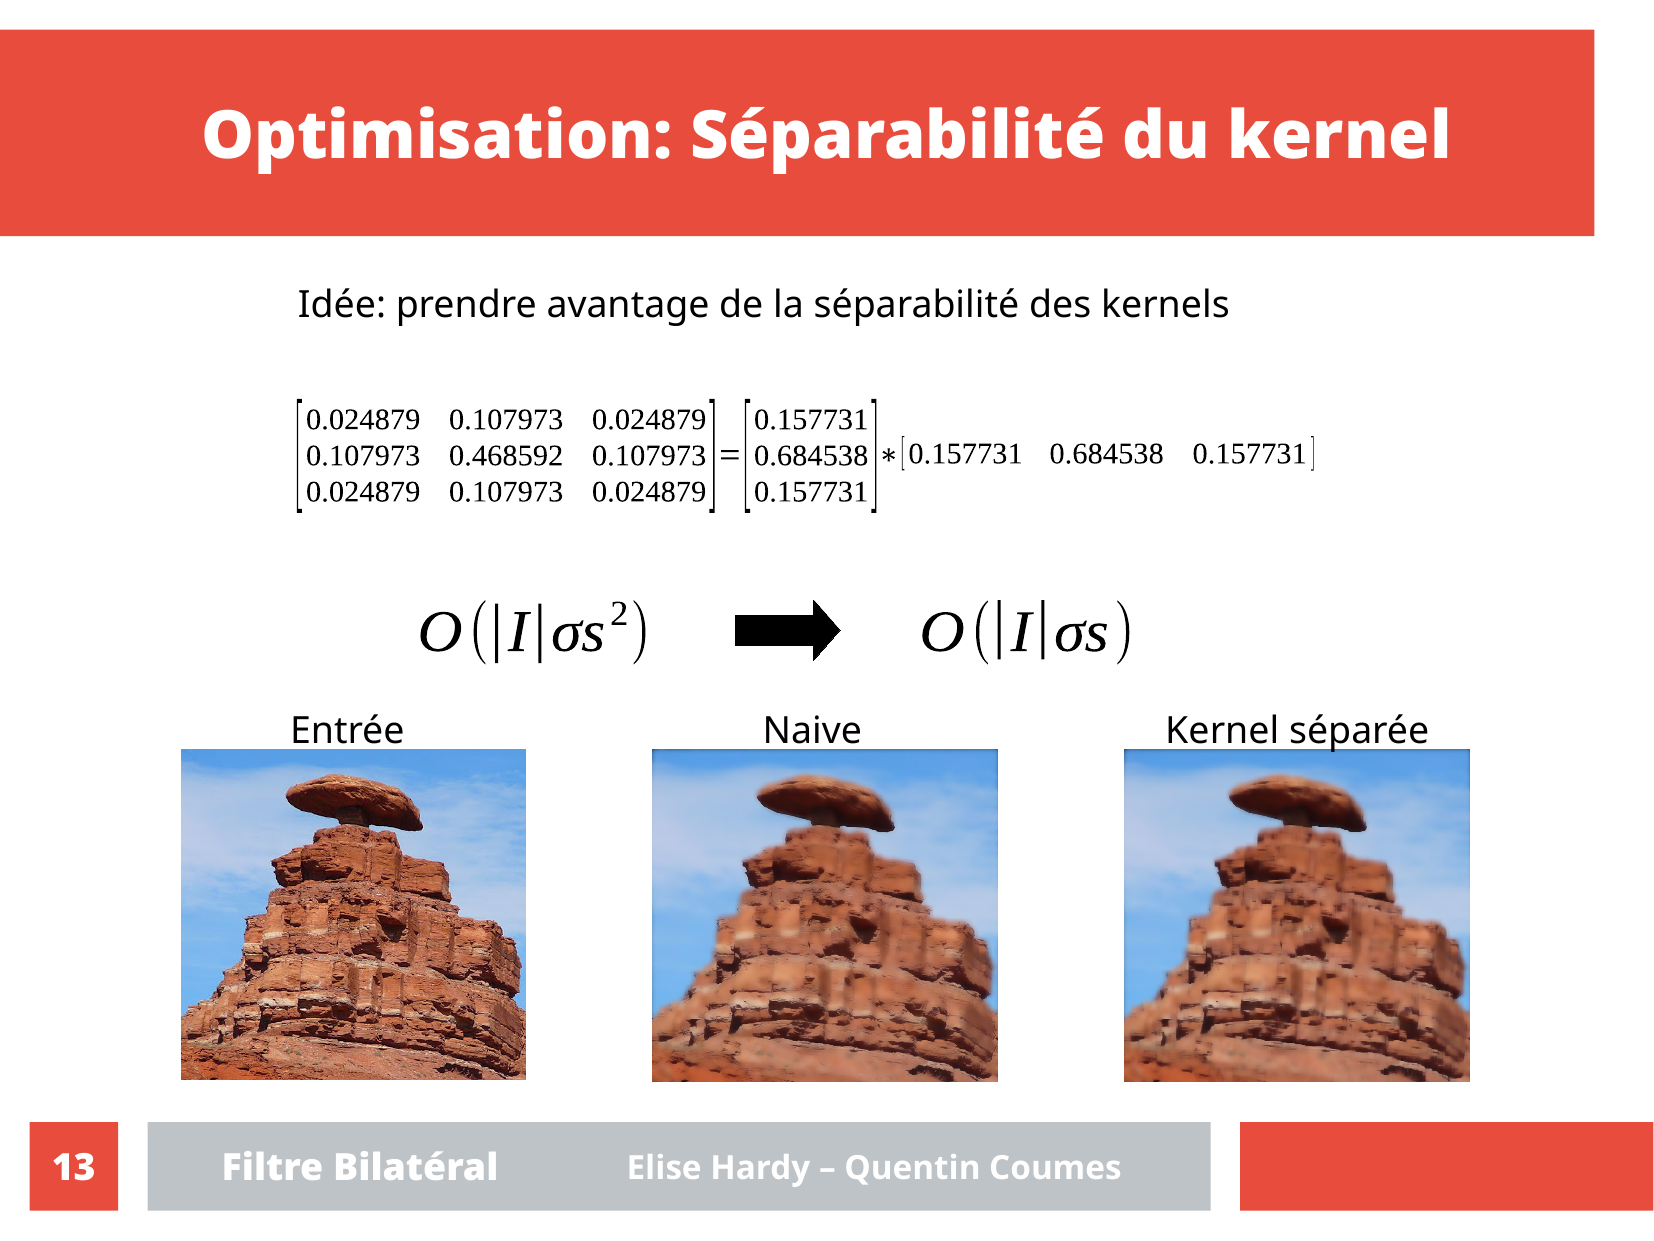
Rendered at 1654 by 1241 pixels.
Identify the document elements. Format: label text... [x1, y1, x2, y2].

text_box [420, 611, 462, 652]
text_box [538, 603, 542, 664]
picture [1124, 798, 1470, 1082]
text_box [307, 481, 321, 502]
text_box [1050, 443, 1064, 464]
text_box [406, 445, 420, 466]
text_box [779, 409, 791, 430]
text_box [793, 445, 823, 466]
text_box [997, 600, 1001, 660]
text_box [692, 481, 706, 502]
title Optimisation: Séparabilité du kernel [59, 59, 1595, 207]
text_box [391, 481, 405, 502]
text_box [963, 443, 977, 464]
text_box [450, 409, 464, 430]
text_box [549, 481, 563, 502]
text_box [755, 481, 769, 502]
text_box [1247, 443, 1261, 464]
picture [181, 749, 526, 1081]
text_box [549, 409, 563, 430]
text_box [534, 481, 548, 502]
text_box [375, 445, 389, 466]
text_box [1010, 443, 1021, 464]
text_box [518, 409, 532, 430]
text_box [507, 612, 531, 652]
text_box [1119, 443, 1133, 464]
text_box [345, 481, 358, 502]
text_box [581, 623, 604, 652]
text_box [755, 409, 769, 430]
text_box [518, 481, 532, 502]
text_box [504, 409, 517, 430]
text_box Entrée [275, 695, 546, 755]
text_box [809, 409, 822, 430]
text_box [593, 445, 607, 466]
text_box [307, 445, 321, 466]
text_box [735, 600, 841, 661]
text_box [474, 409, 486, 430]
text_box [793, 481, 807, 502]
text_box [611, 601, 627, 625]
text_box [824, 409, 838, 430]
text_box [406, 481, 420, 502]
text_box [359, 481, 389, 502]
text_box [778, 445, 792, 466]
text_box [647, 445, 660, 466]
text_box [1193, 443, 1207, 464]
text_box [948, 443, 961, 464]
text_box [793, 409, 807, 430]
text_box [1149, 443, 1163, 464]
text_box [692, 445, 706, 466]
text_box [824, 445, 837, 466]
text_box [503, 445, 517, 466]
text_box [504, 481, 517, 502]
text_box [488, 409, 502, 430]
text_box [839, 445, 852, 466]
text_box [616, 409, 629, 430]
text_box [692, 409, 706, 430]
text_box [593, 409, 607, 430]
text_box [533, 445, 547, 466]
text_box [839, 481, 852, 502]
text_box [406, 409, 420, 430]
text_box [345, 445, 359, 466]
text_box [779, 481, 791, 502]
text_box [661, 445, 675, 466]
text_box [1263, 443, 1276, 464]
text_box [617, 445, 629, 466]
text_box [616, 481, 629, 502]
text_box [631, 445, 645, 466]
text_box [495, 603, 499, 664]
text_box [472, 445, 487, 466]
text_box [976, 600, 988, 665]
text_box Naive [747, 695, 1018, 755]
picture [652, 749, 998, 1082]
text_box [677, 409, 691, 430]
text_box [1232, 443, 1245, 464]
text_box [450, 445, 464, 466]
text_box Idée: prendre avantage de la séparabilité des kernels [283, 270, 1654, 329]
text_box [345, 409, 358, 430]
text_box [744, 398, 751, 513]
text_box [519, 445, 532, 466]
text_box [330, 409, 343, 430]
text_box [631, 481, 644, 502]
text_box [361, 445, 374, 466]
text_box [1294, 443, 1306, 464]
text_box [871, 398, 877, 513]
text_box [979, 443, 992, 464]
text_box [677, 445, 691, 466]
text_box Kernel séparée [1124, 695, 1471, 798]
text_box [631, 409, 644, 430]
text_box [933, 443, 945, 464]
text_box [359, 409, 389, 430]
text_box [450, 481, 464, 502]
text_box [645, 481, 675, 502]
text_box [473, 600, 486, 665]
text_box [474, 481, 486, 502]
text_box [809, 481, 822, 502]
text_box [391, 409, 405, 430]
text_box [854, 445, 868, 466]
text_box [488, 481, 502, 502]
text_box [331, 445, 343, 466]
text_box [1103, 443, 1118, 464]
text_box [755, 445, 769, 466]
text_box [488, 445, 502, 466]
text_box [549, 445, 562, 466]
text_box [909, 443, 923, 464]
text_box [633, 600, 646, 665]
text_box [855, 409, 867, 430]
text_box [922, 612, 964, 652]
text_box [677, 481, 691, 502]
text_box [1041, 600, 1045, 660]
text_box [824, 481, 838, 502]
text_box [993, 443, 1007, 464]
text_box [1010, 612, 1034, 652]
text_box [1085, 623, 1107, 652]
text_box [307, 409, 321, 430]
text_box [593, 481, 607, 502]
text_box [1117, 600, 1130, 665]
text_box [552, 620, 584, 652]
text_box [839, 409, 852, 430]
text_box [1277, 443, 1291, 464]
text_box [709, 398, 715, 513]
text_box [1055, 620, 1087, 652]
text_box [296, 398, 302, 513]
text_box [1134, 443, 1148, 464]
text_box [901, 436, 905, 471]
text_box [645, 409, 675, 430]
text_box [855, 481, 867, 502]
text_box [391, 445, 405, 466]
text_box [1218, 443, 1229, 464]
text_box [882, 448, 895, 462]
text_box [330, 481, 343, 502]
text_box [1073, 443, 1087, 464]
text_box [1088, 443, 1102, 464]
text_box [534, 409, 548, 430]
